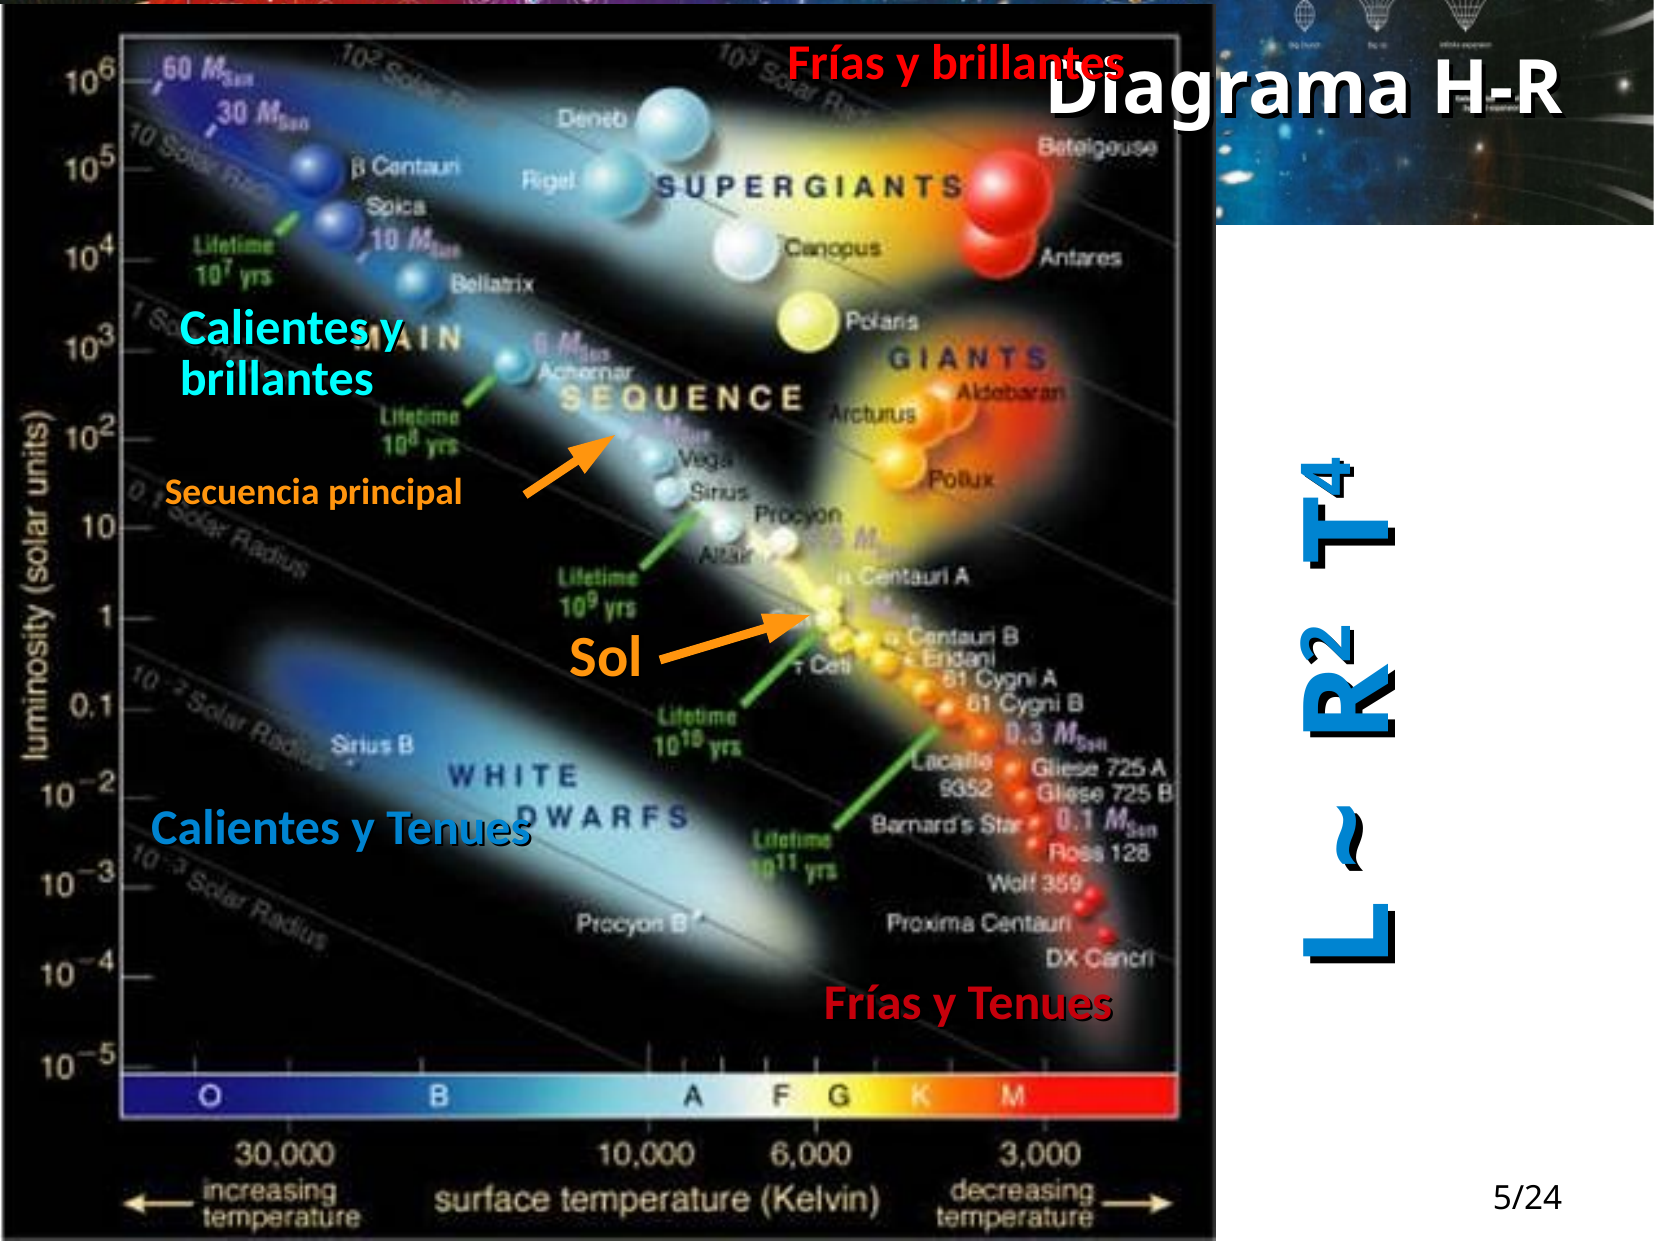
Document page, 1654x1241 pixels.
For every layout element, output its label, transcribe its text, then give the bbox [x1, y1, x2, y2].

picture [0, 0, 1654, 1241]
text_box Secuencia principal [150, 469, 650, 527]
text_box Sol [555, 625, 676, 706]
text_box Frías y brillantes [772, 34, 1201, 106]
title Diagrama H-R [75, 19, 1564, 151]
text_box Frías y Tenues [809, 975, 1185, 1126]
text_box Calientes y Tenues [136, 799, 616, 871]
text_box Calientes y brillantes [165, 300, 459, 427]
text_box L ~ R2 T4 [1261, 397, 1426, 1036]
